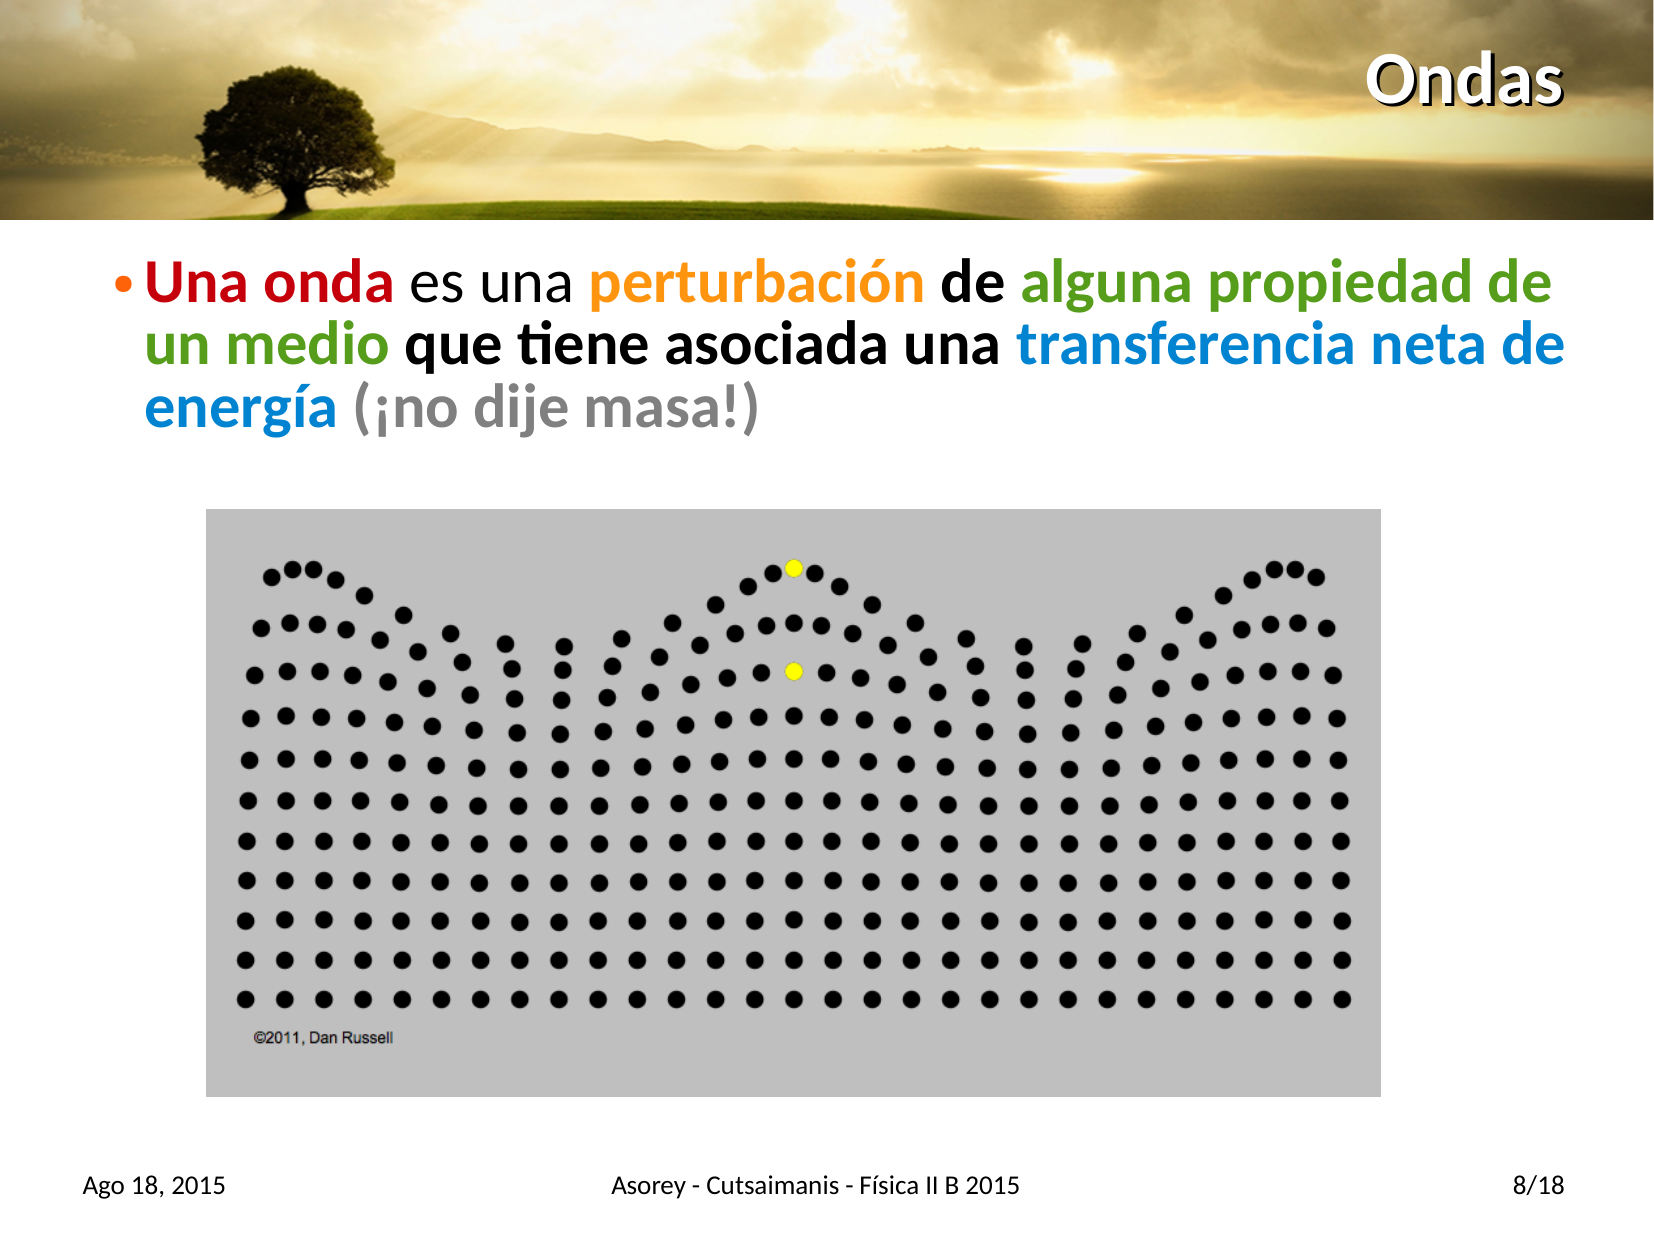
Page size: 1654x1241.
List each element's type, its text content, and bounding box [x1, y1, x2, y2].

list Una onda es una perturbación de alguna propiedad de un medio que tiene asociada una transferencia neta de energía (¡no dije masa!) [82, 255, 1571, 481]
title Ondas [75, 19, 1564, 151]
picture [206, 509, 1381, 1097]
picture [0, 0, 1654, 220]
